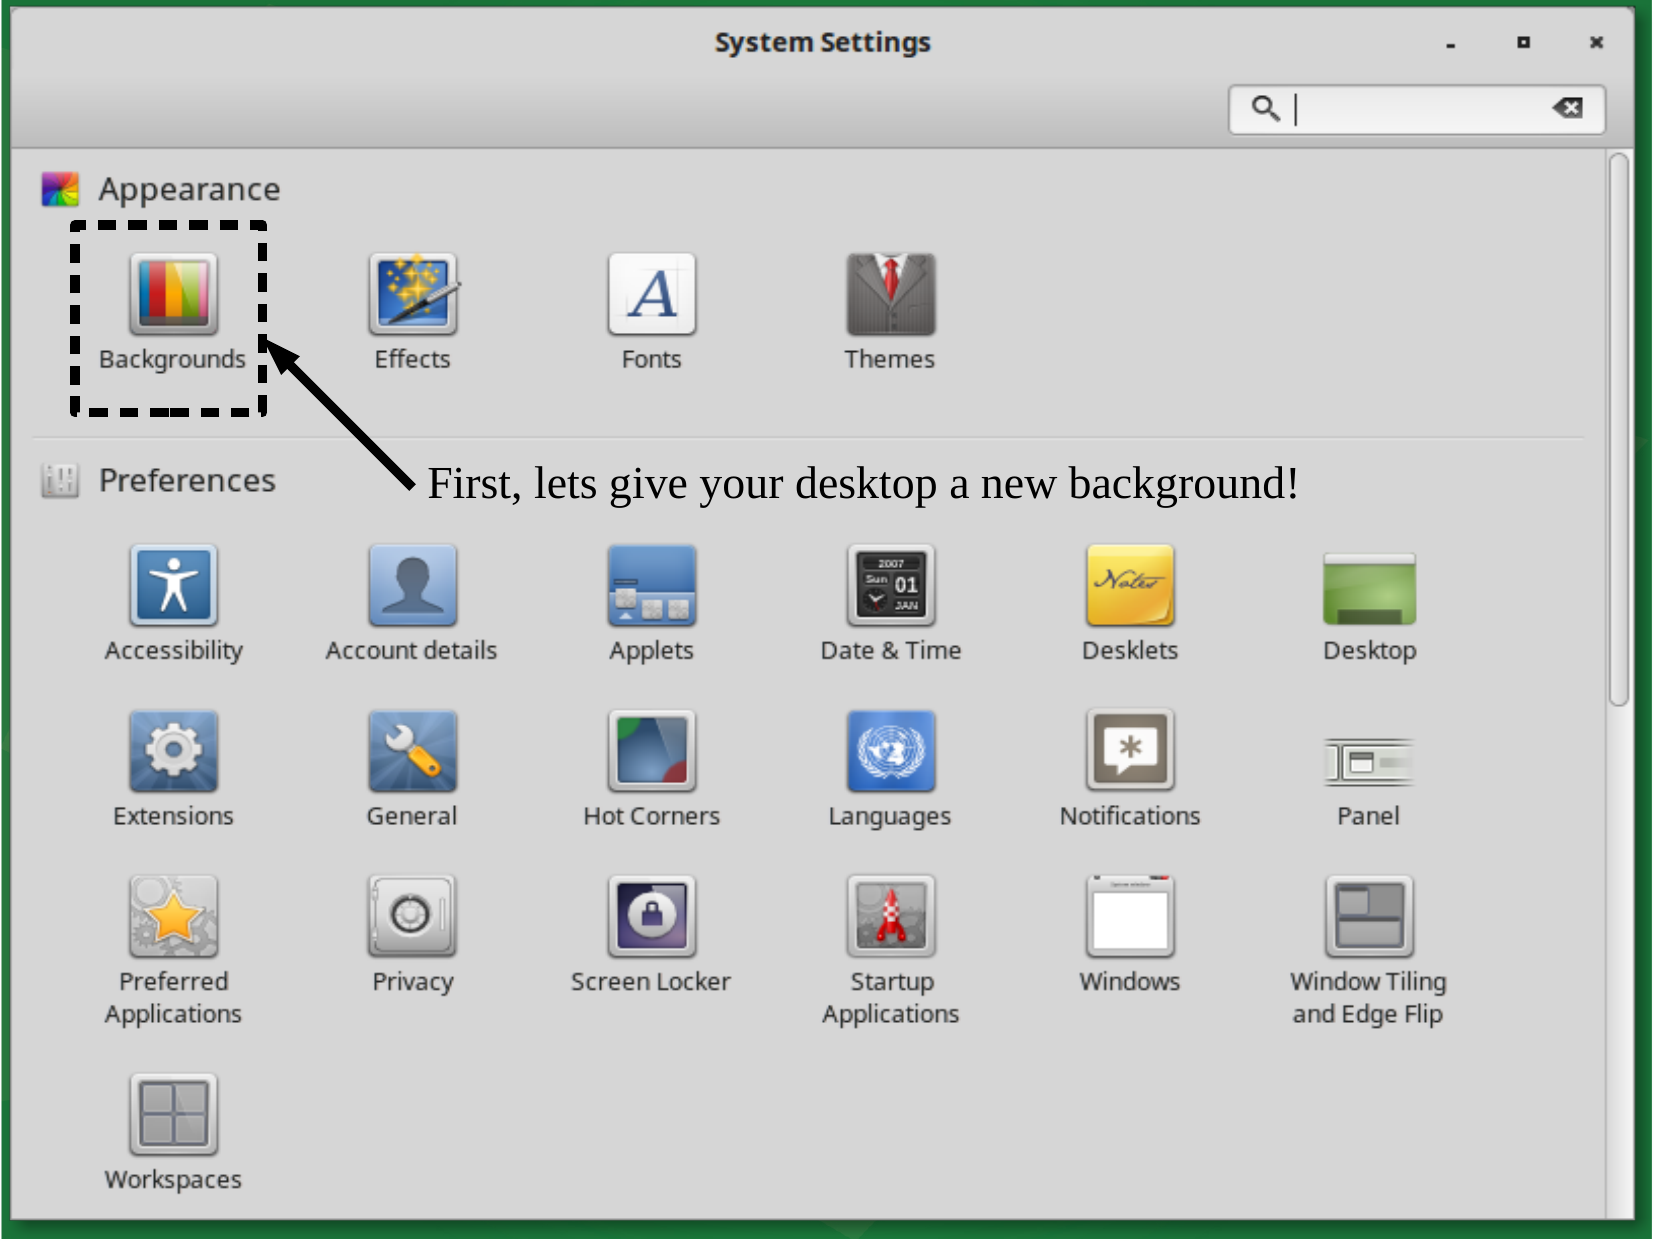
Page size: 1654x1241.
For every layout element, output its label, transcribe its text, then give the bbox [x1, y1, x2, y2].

picture [0, 0, 1654, 1241]
text_box [74, 224, 263, 413]
text_box First, lets give your desktop a new background! [412, 450, 1351, 563]
